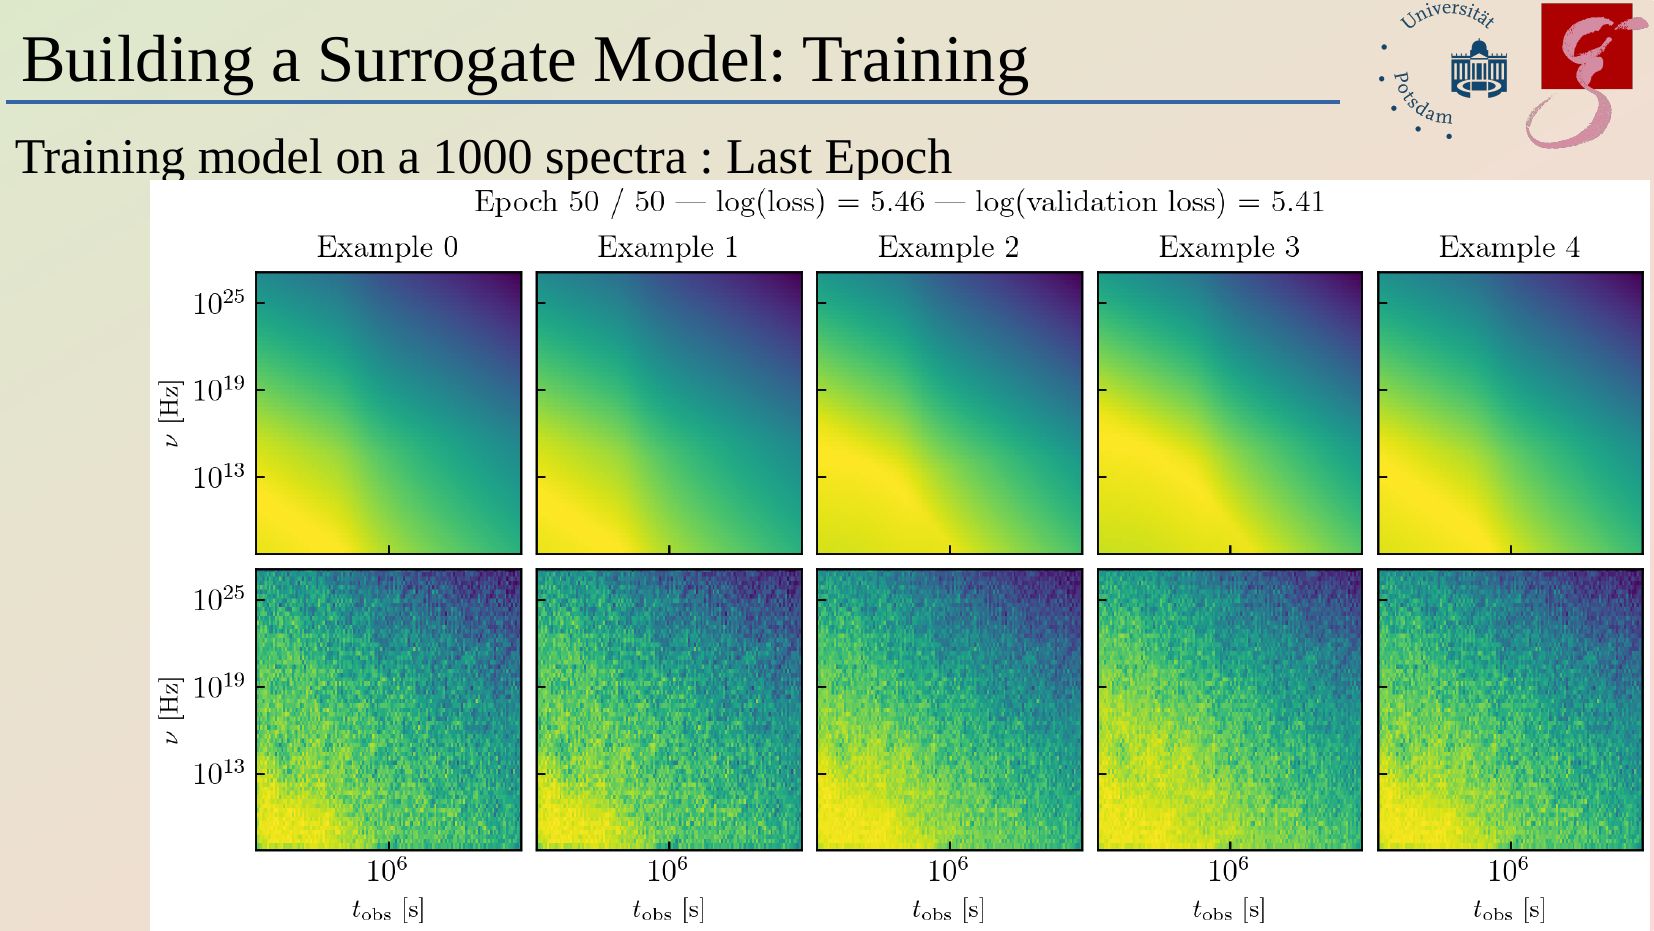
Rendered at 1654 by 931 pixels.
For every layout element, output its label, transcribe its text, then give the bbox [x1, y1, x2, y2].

text_box Training model on a 1000 spectra : Last Epoch [0, 122, 962, 187]
title Building a Surrogate Model: Training [20, 0, 1375, 118]
picture [1375, 0, 1654, 154]
picture [150, 180, 1650, 931]
